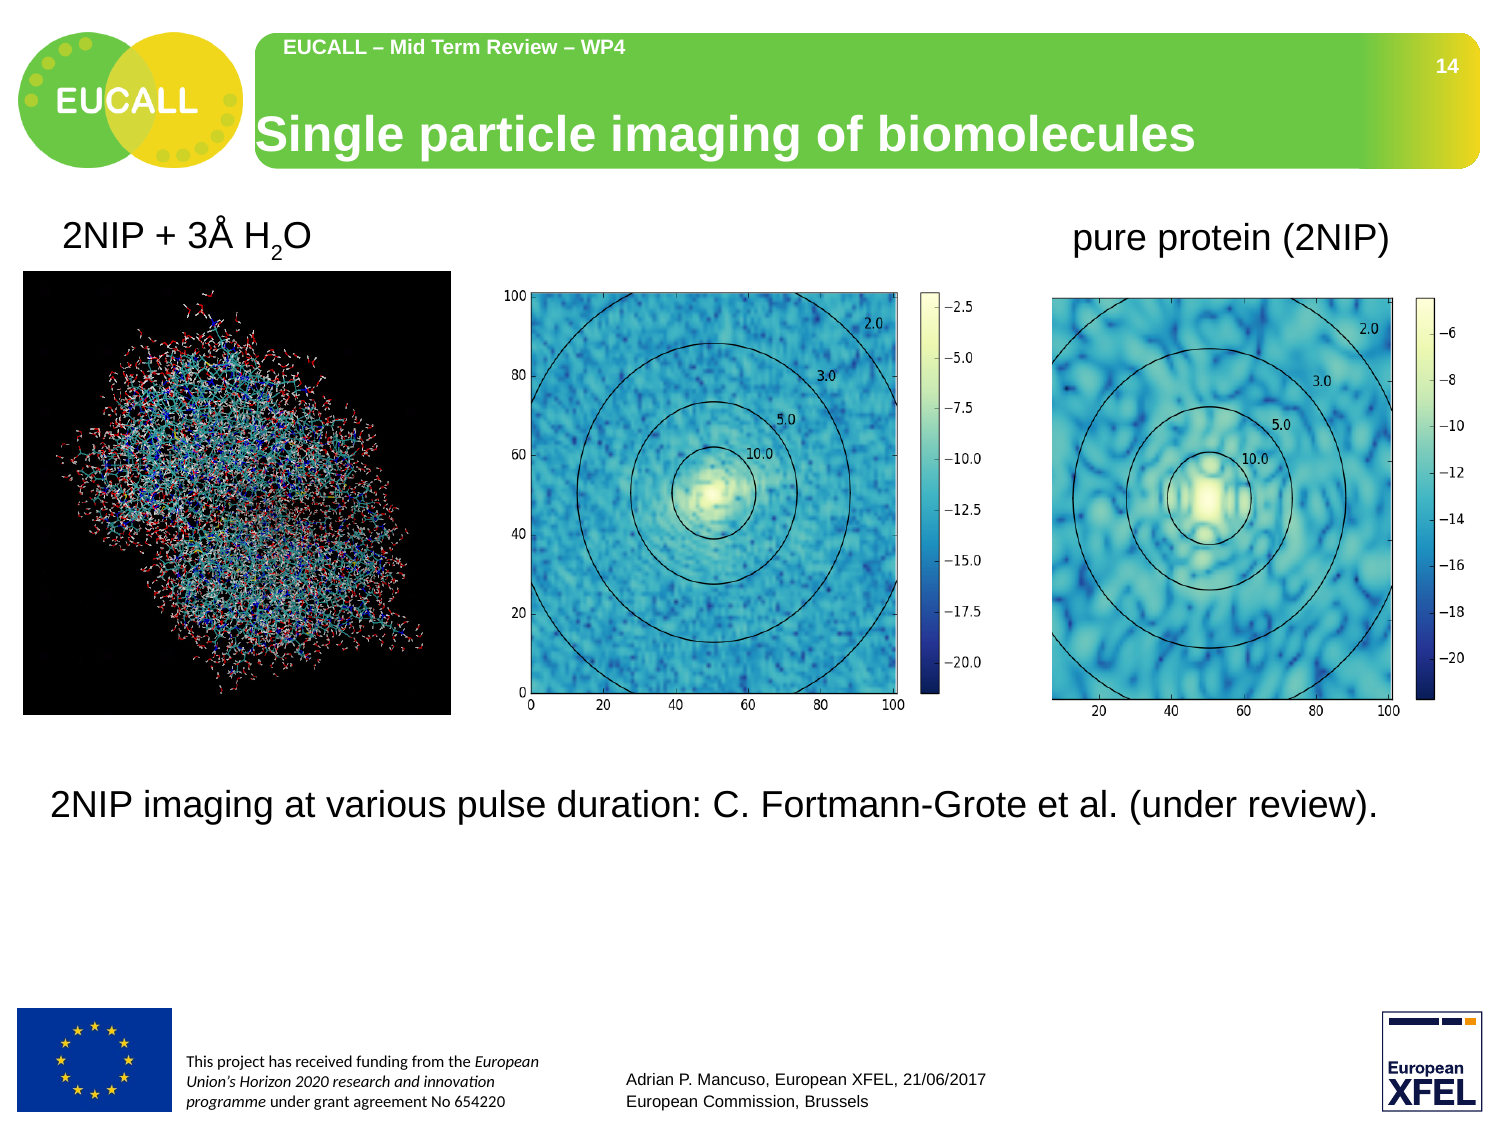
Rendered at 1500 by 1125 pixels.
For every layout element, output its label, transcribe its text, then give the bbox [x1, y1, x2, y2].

text_box pure protein (2NIP) [1057, 209, 1406, 266]
picture [17, 1008, 172, 1112]
picture [23, 242, 1500, 749]
text_box 2NIP + 3Å H2O [47, 206, 327, 273]
title Single particle imaging of biomolecules [254, 49, 1471, 162]
picture [18, 32, 243, 168]
text_box 2NIP imaging at various pulse duration: C. Fortmann-Grote et al. (under review). [35, 776, 1500, 875]
